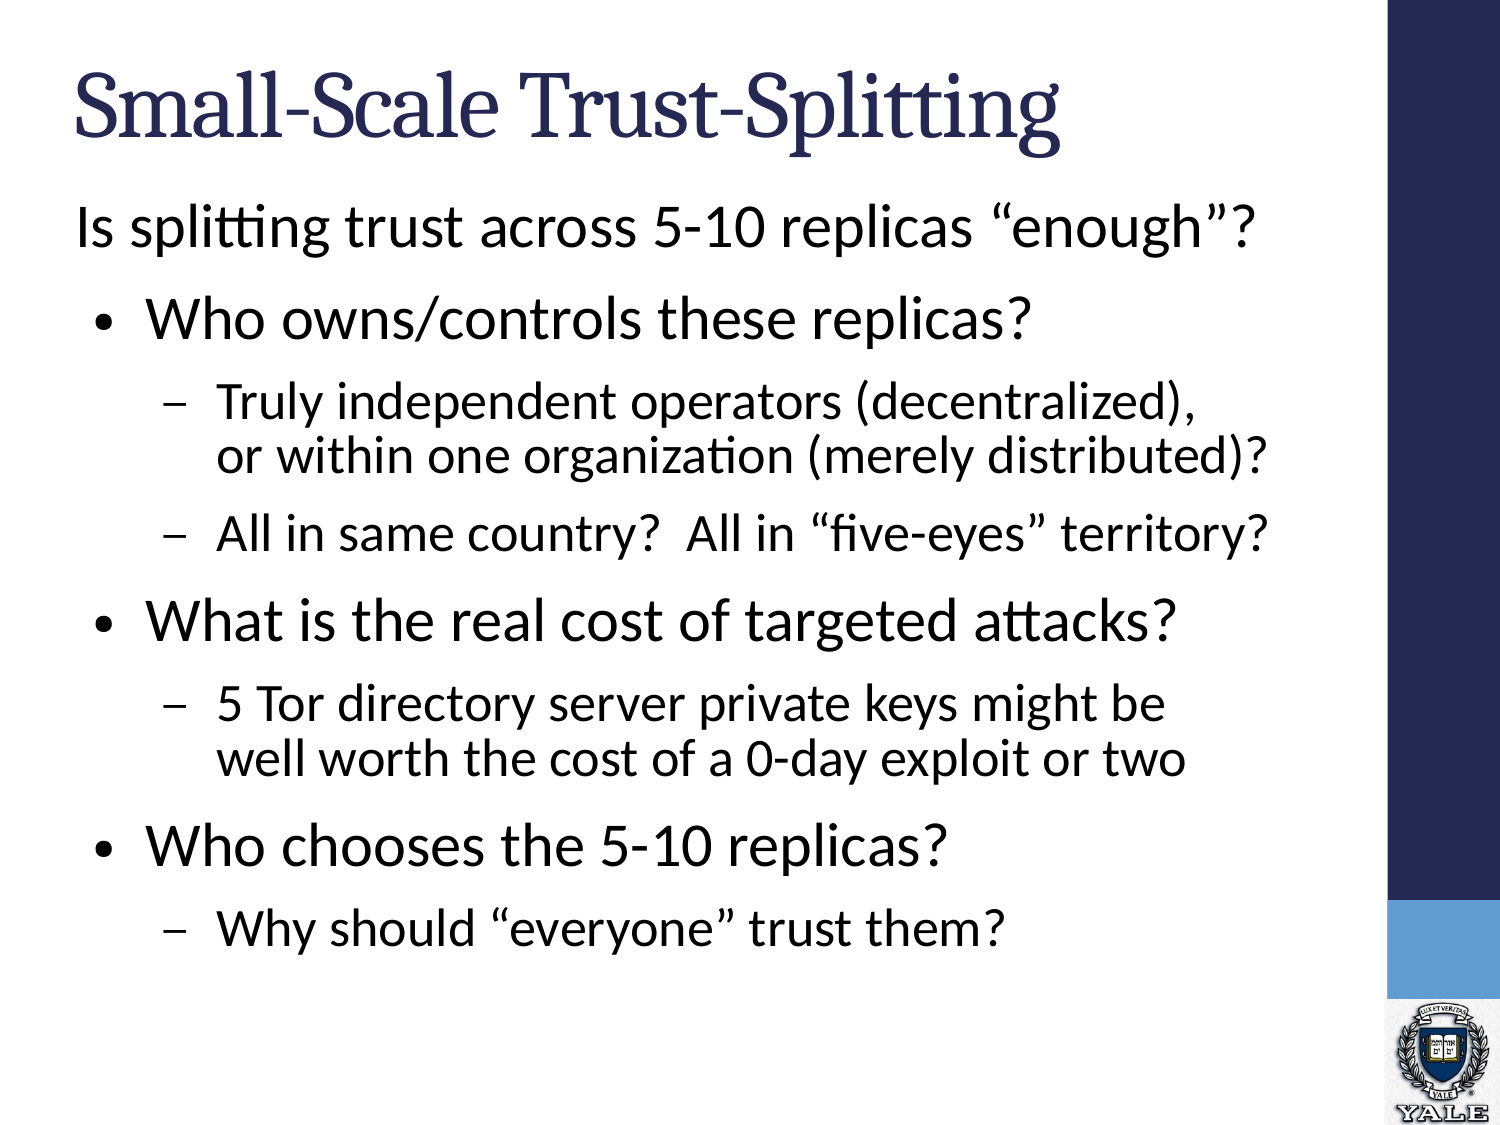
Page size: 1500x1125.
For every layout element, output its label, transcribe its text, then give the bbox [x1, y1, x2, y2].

list Is splitting trust across 5-10 replicas “enough”? Who owns/controls these replicas? Truly independent operators (decentralized), or within one organization (merely distributed)? All in same country? All in “five-eyes” territory? What is the real cost of targeted attacks? 5 Tor directory server private keys might be well worth the cost of a 0-day exploit or two Who chooses the 5-10 replicas? Why should “everyone” trust them? [75, 200, 1325, 1063]
picture [1384, 999, 1500, 1125]
title Small-Scale Trust-Splitting [75, 12, 1325, 200]
